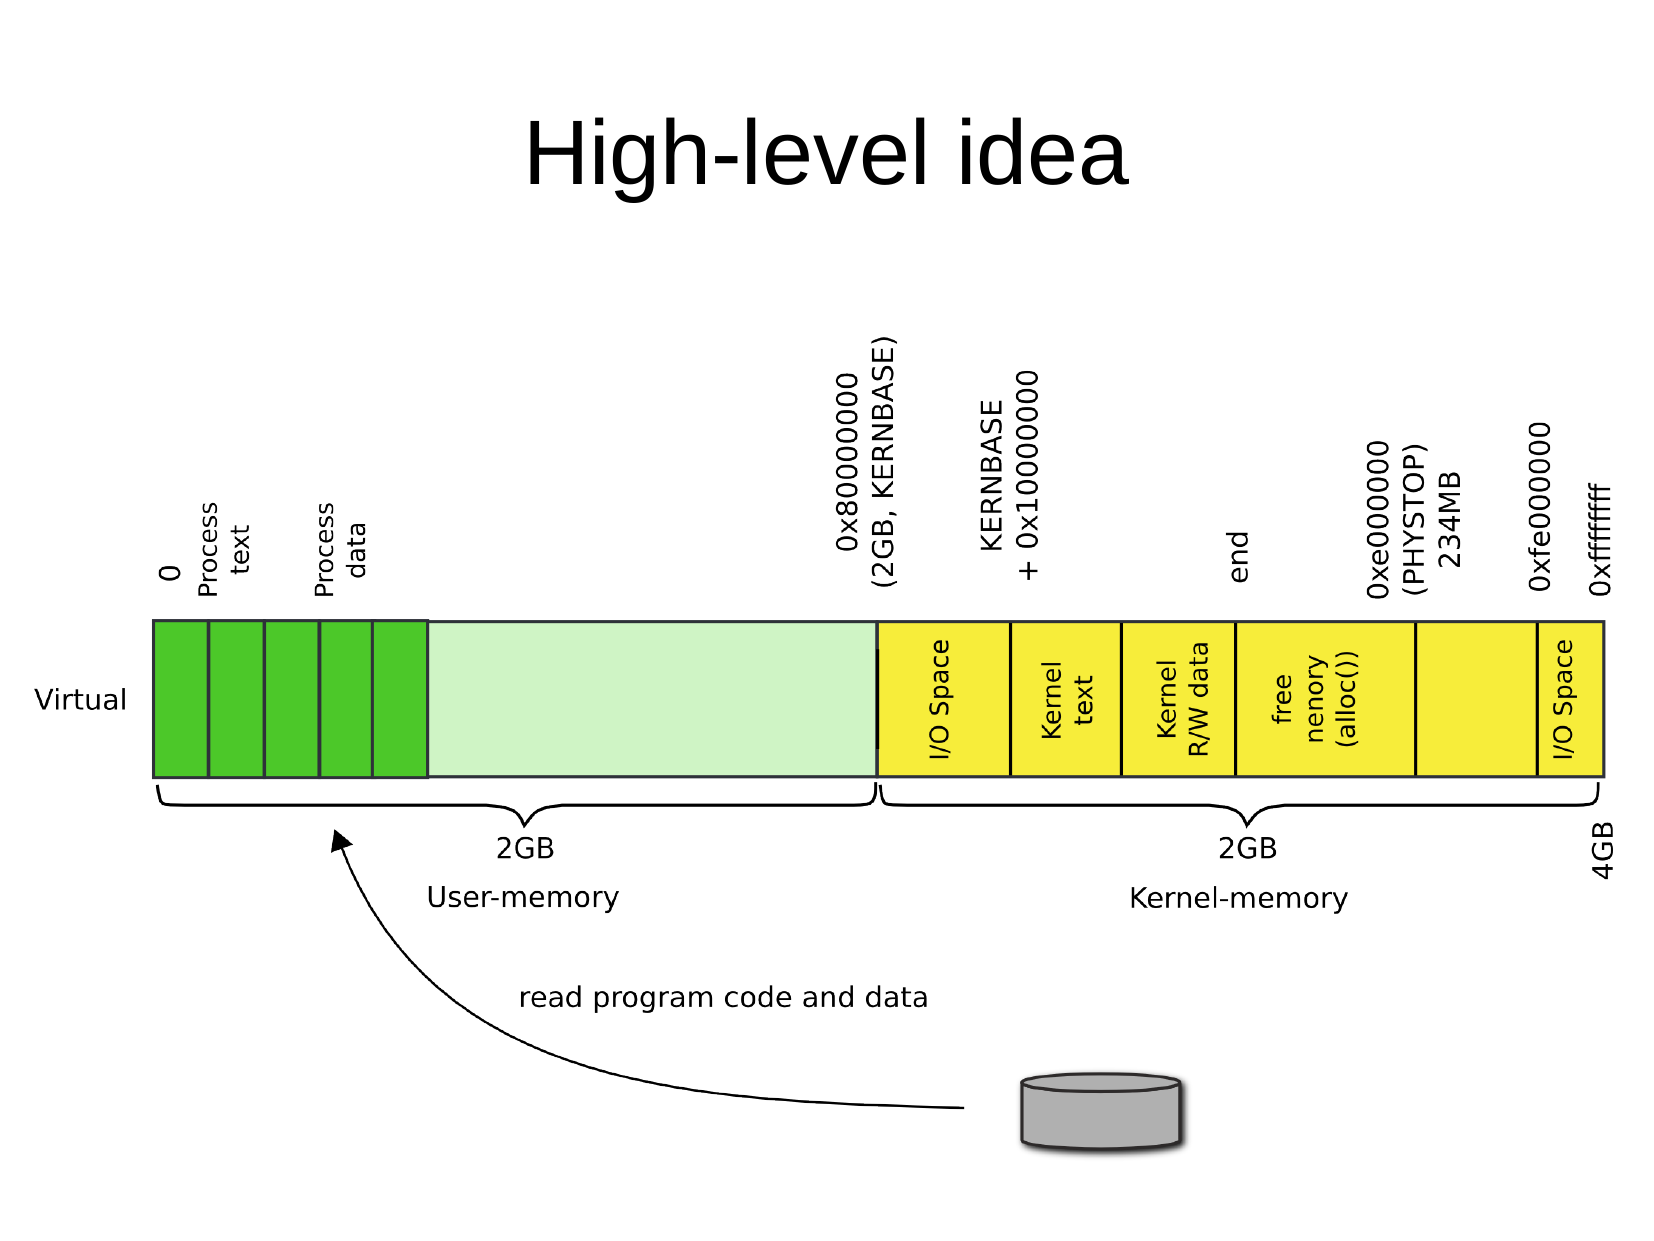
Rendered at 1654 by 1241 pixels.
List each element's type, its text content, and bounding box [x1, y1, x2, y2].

picture [34, 337, 1613, 1163]
title High-level idea [82, 49, 1571, 257]
